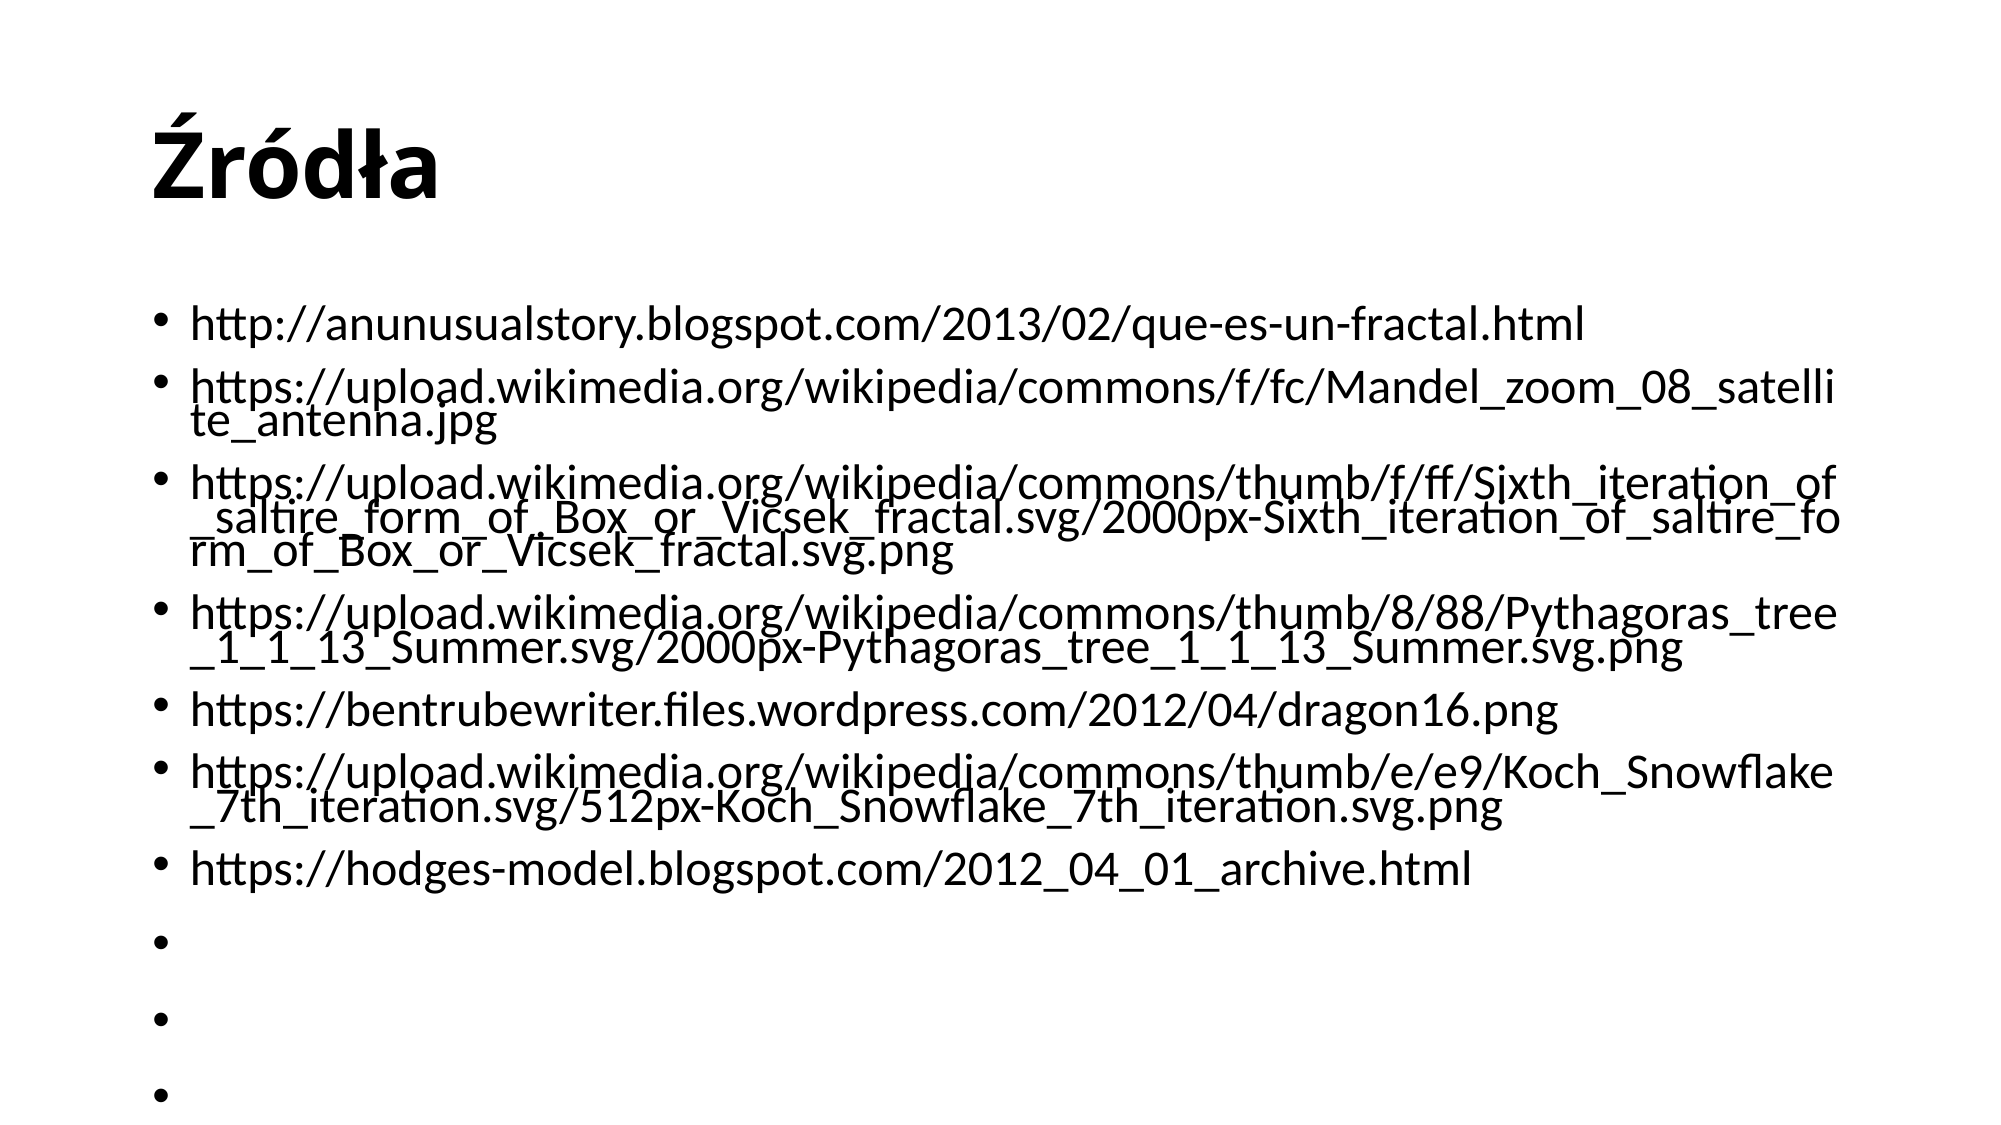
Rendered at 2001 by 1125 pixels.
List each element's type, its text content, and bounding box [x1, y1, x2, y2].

list http://anunusualstory.blogspot.com/2013/02/que-es-un-fractal.html https://upload.wikimedia.org/wikipedia/commons/f/fc/Mandel_zoom_08_satellite_antenna.jpg https://upload.wikimedia.org/wikipedia/commons/thumb/f/ff/Sixth_iteration_of_saltire_form_of_Box_or_Vicsek_fractal.svg/2000px-Sixth_iteration_of_saltire_form_of_Box_or_Vicsek_fractal.svg.png https://upload.wikimedia.org/wikipedia/commons/thumb/8/88/Pythagoras_tree_1_1_13_Summer.svg/2000px-Pythagoras_tree_1_1_13_Summer.svg.png https://bentrubewriter.files.wordpress.com/2012/04/dragon16.png https://upload.wikimedia.org/wikipedia/commons/thumb/e/e9/Koch_Snowflake_7th_iteration.svg/512px-Koch_Snowflake_7th_iteration.svg.png https://hodges-model.blogspot.com/2012_04_01_archive.html [137, 299, 1863, 1014]
title Źródła [137, 59, 1863, 278]
